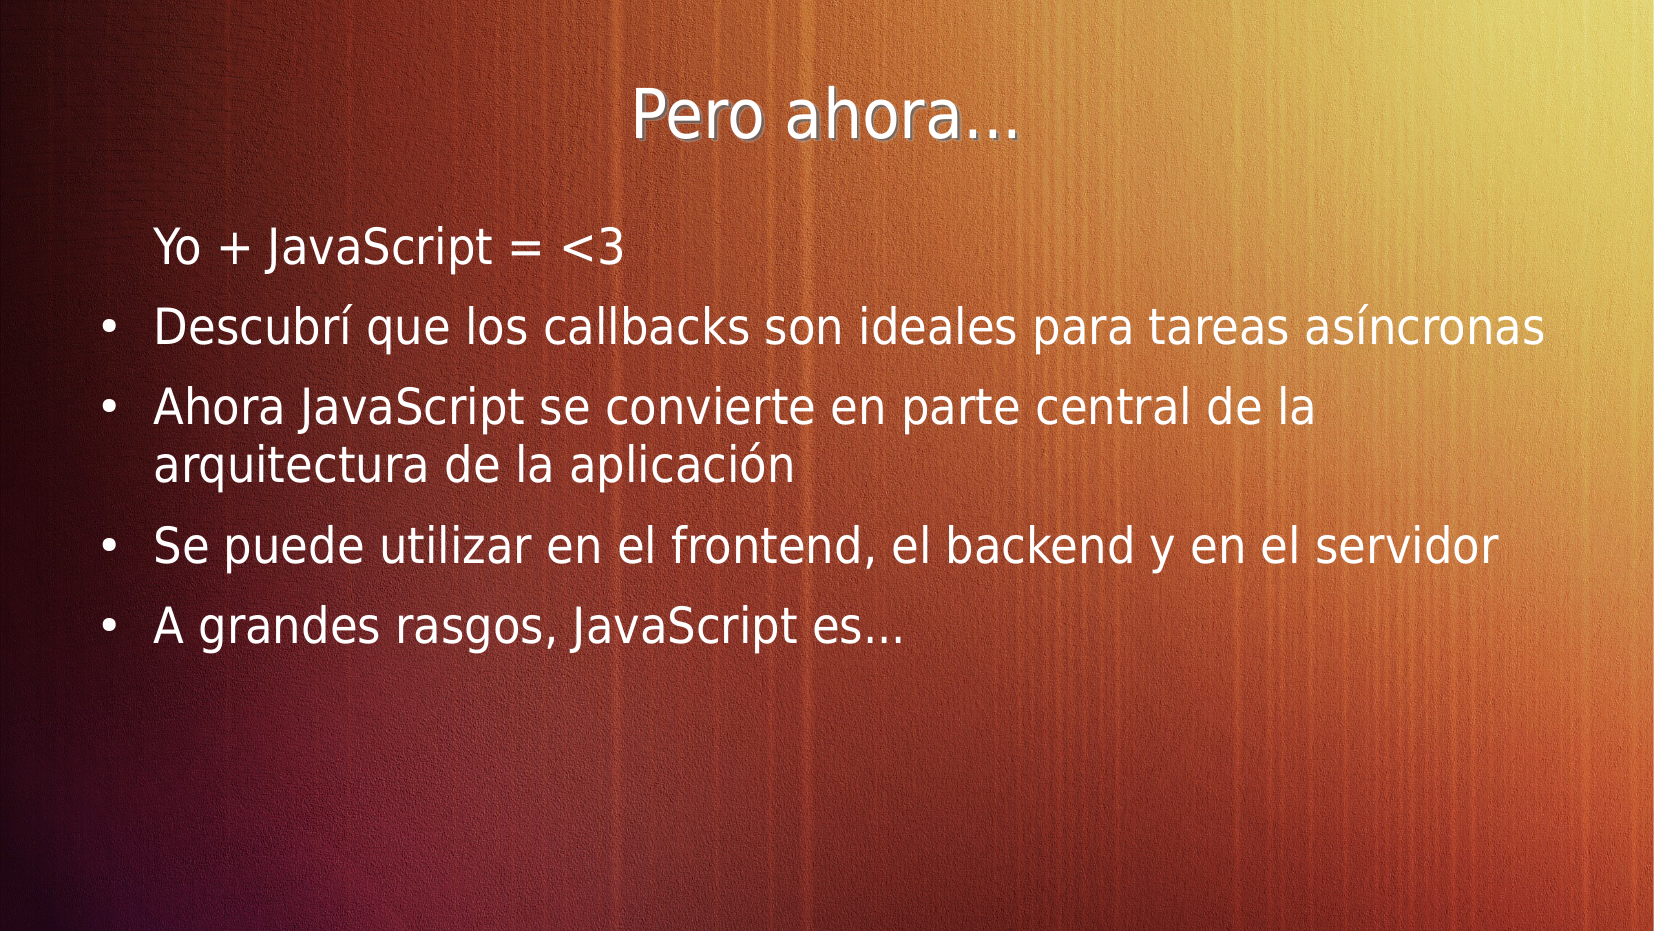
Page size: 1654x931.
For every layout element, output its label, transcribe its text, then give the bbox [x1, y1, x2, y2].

picture [0, 0, 1654, 931]
title Pero ahora... [82, 37, 1571, 193]
list Yo + JavaScript = <3 Descubrí que los callbacks son ideales para tareas asíncronas Ahora JavaScript se convierte en parte central de la arquitectura de la aplicación Se puede utilizar en el frontend, el backend y en el servidor A grandes rasgos, JavaScript es... [82, 217, 1571, 758]
